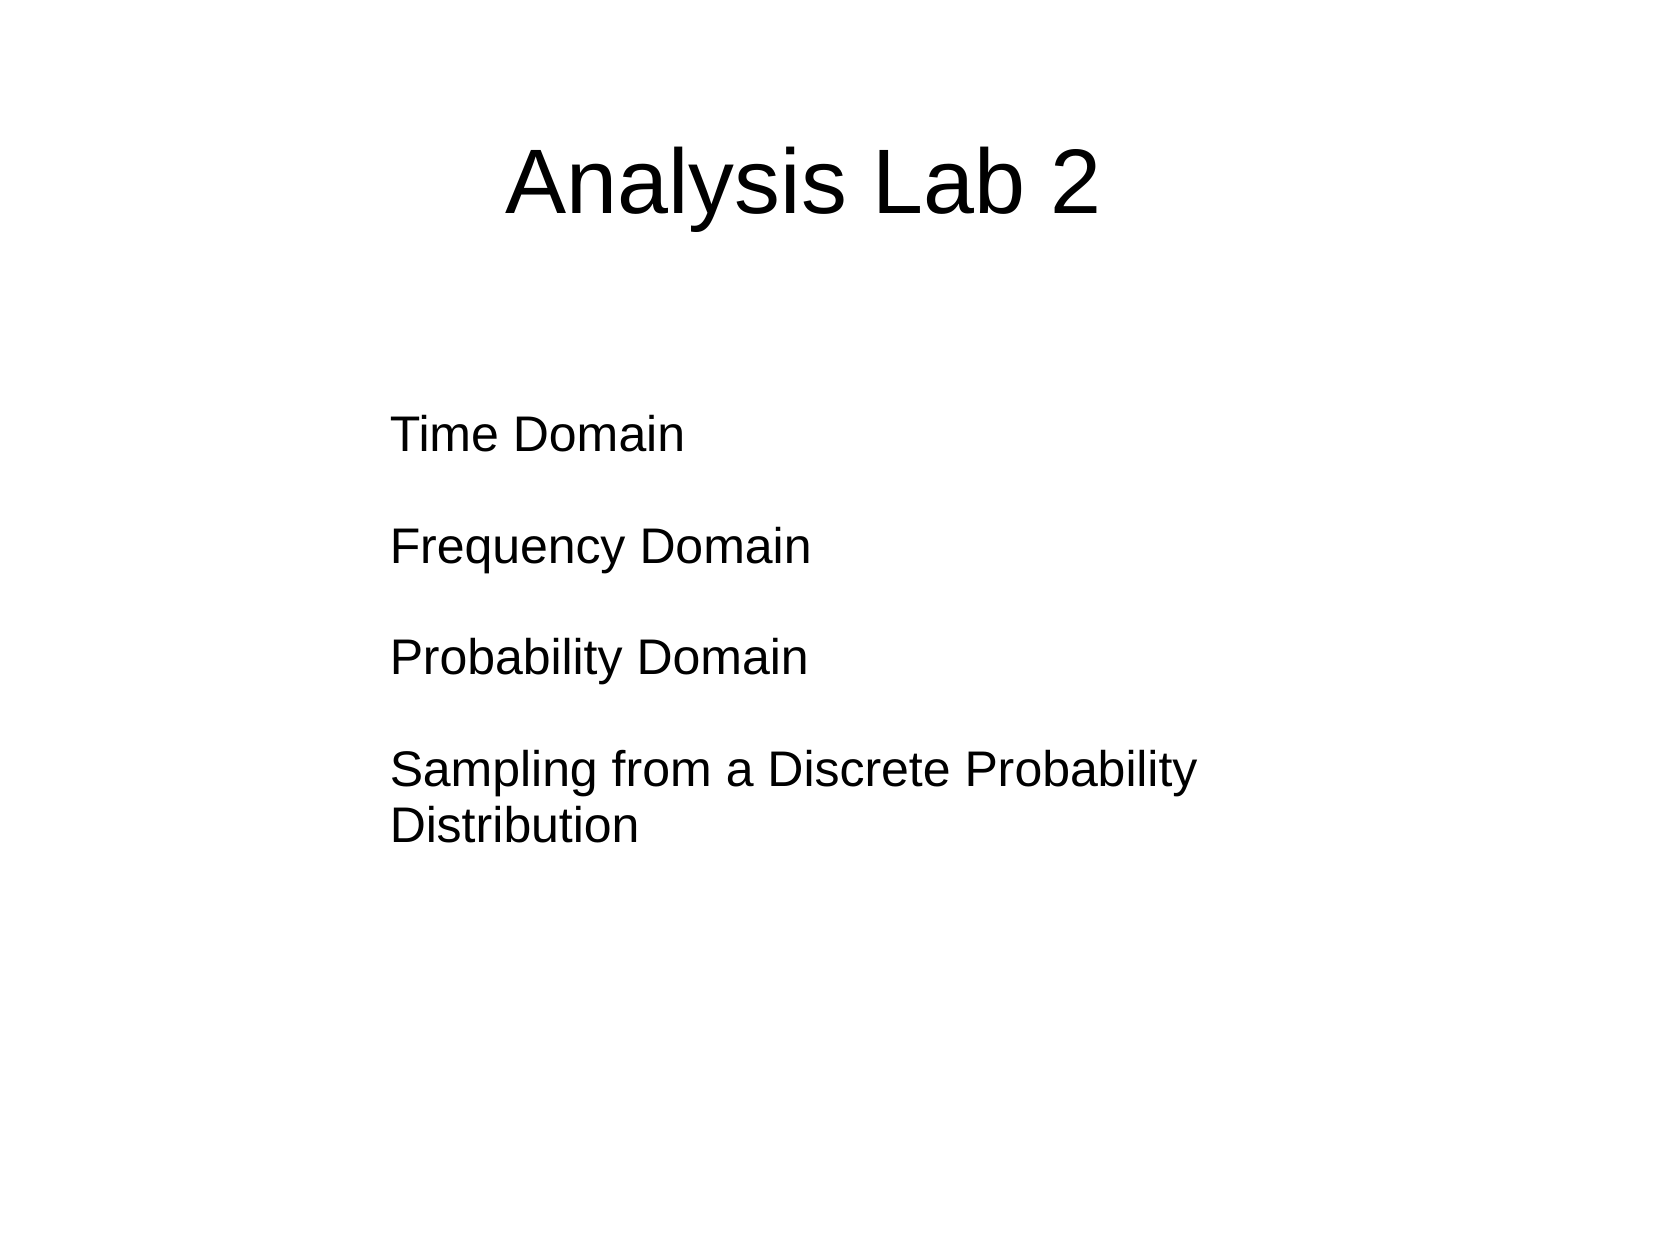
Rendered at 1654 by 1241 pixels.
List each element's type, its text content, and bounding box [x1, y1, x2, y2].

text_box Time Domain Frequency Domain Probability Domain Sampling from a Discrete Probability Distribution [375, 399, 1261, 861]
title Analysis Lab 2 [60, 77, 1549, 286]
